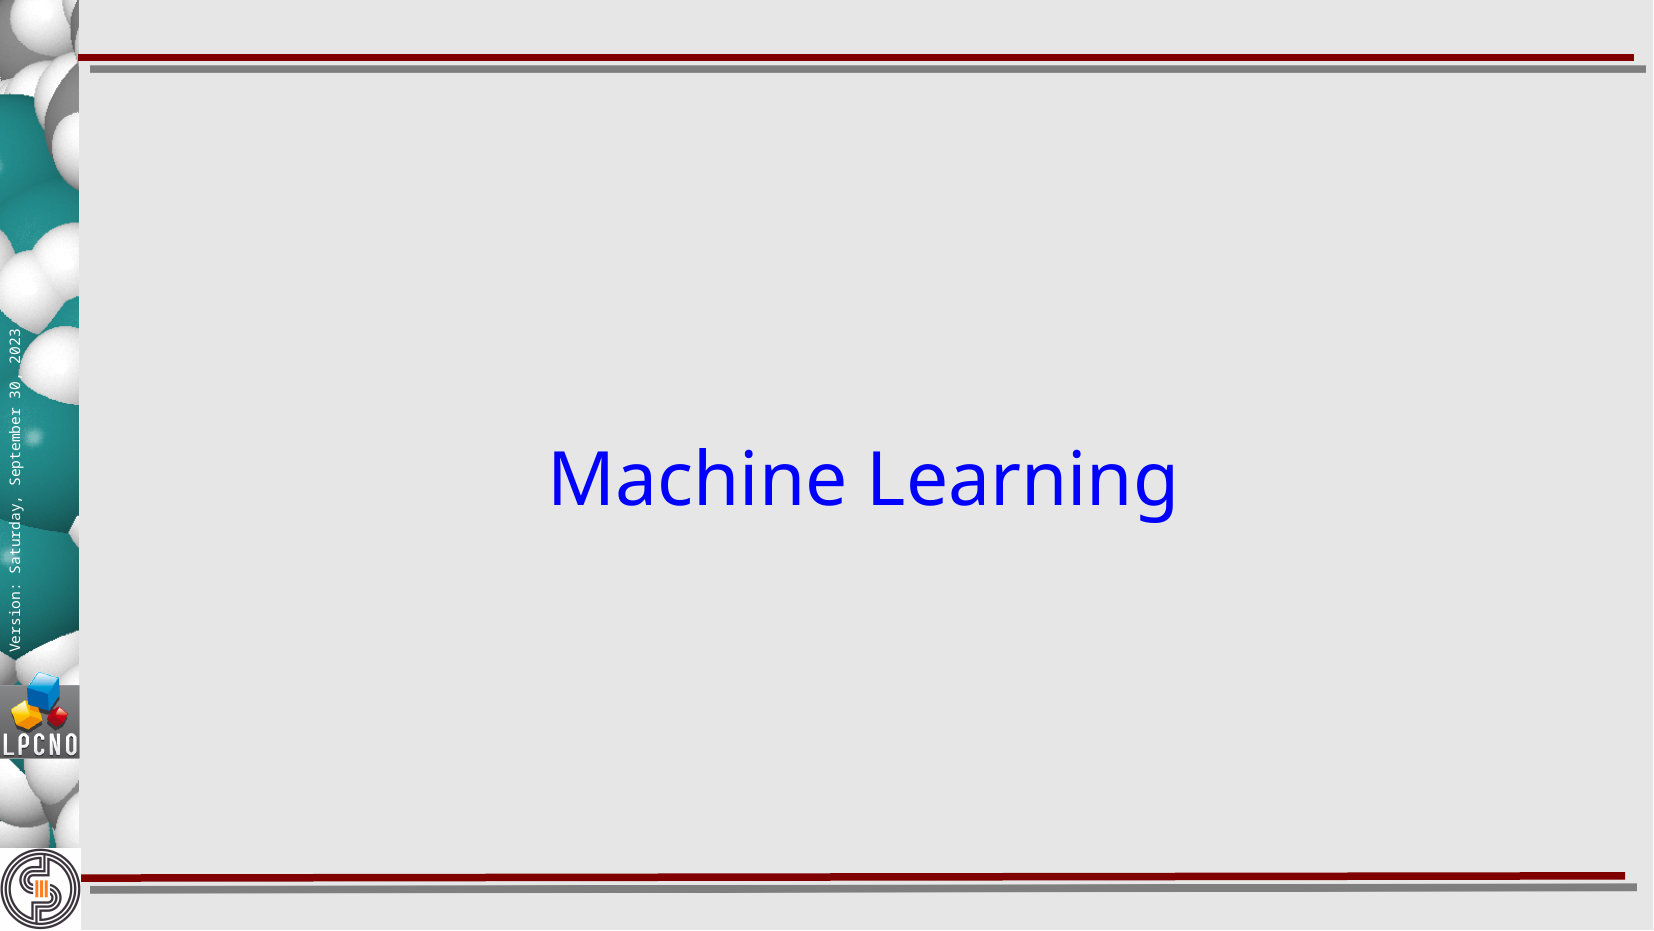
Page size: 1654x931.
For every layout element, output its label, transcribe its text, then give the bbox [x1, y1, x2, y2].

picture [0, 0, 81, 930]
subtitle Machine Learning [82, 74, 1645, 879]
